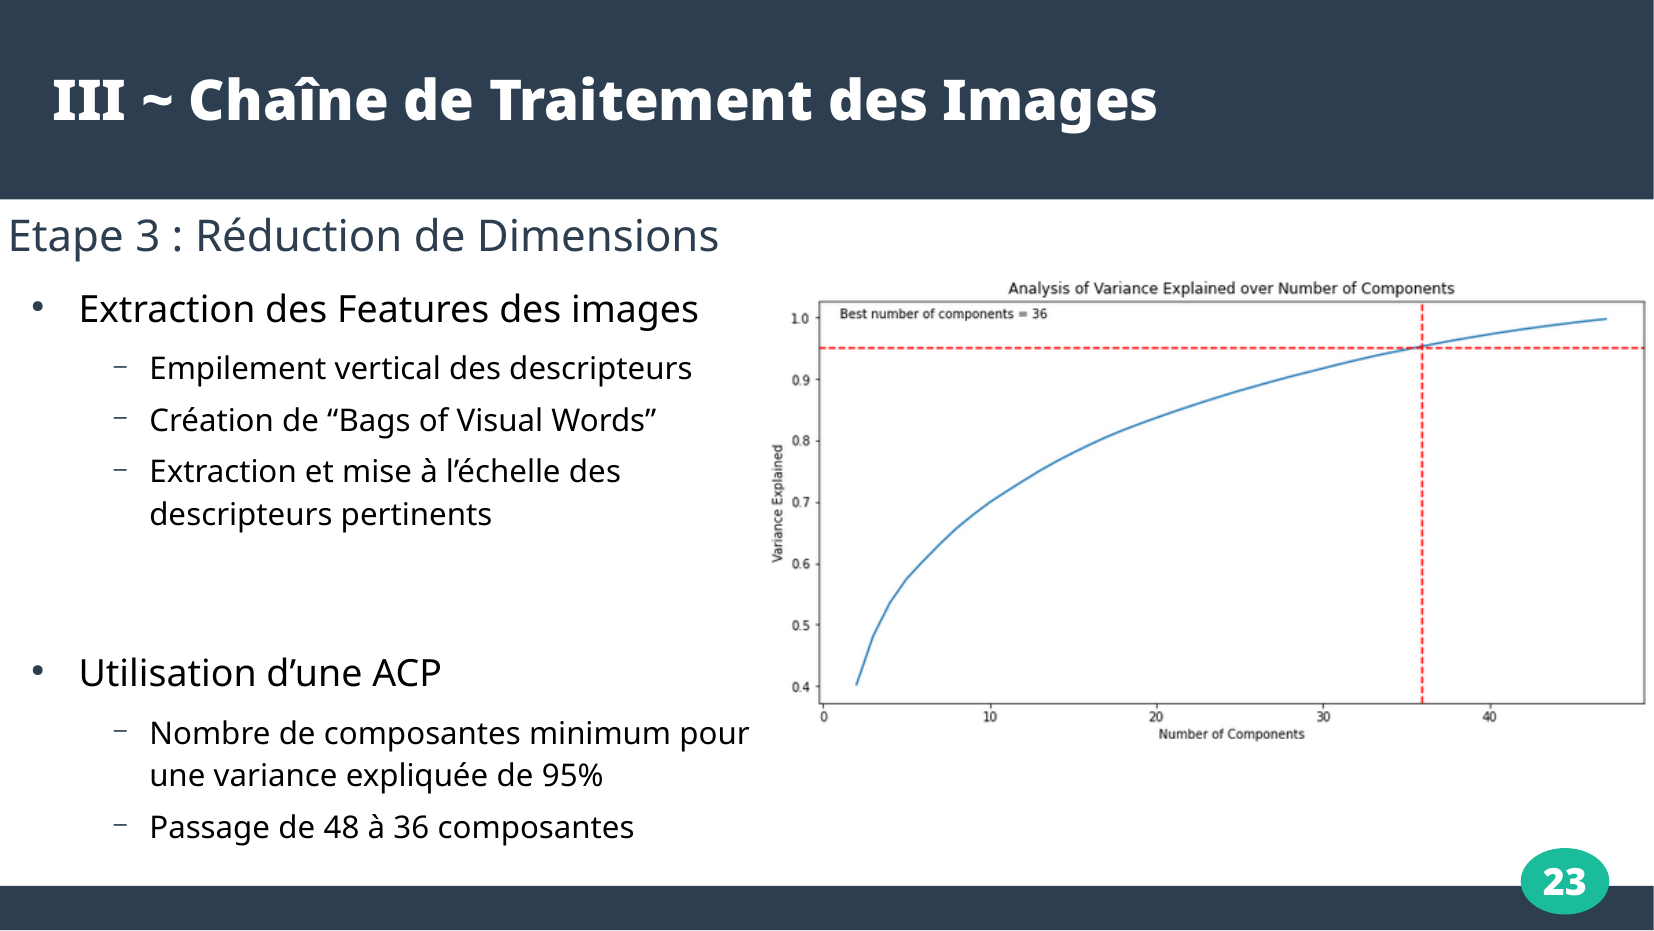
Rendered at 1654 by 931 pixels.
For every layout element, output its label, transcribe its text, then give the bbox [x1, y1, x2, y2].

picture [765, 273, 1650, 751]
list Etape 3 : Réduction de Dimensions Extraction des Features des images Empilement vertical des descripteurs Création de “Bags of Visual Words” Extraction et mise à l’échelle des descripteurs pertinents Utilisation d’une ACP Nombre de composantes minimum pour une variance expliquée de 95% Passage de 48 à 36 composantes [0, 204, 781, 871]
title III ~ Chaîne de Traitement des Images [0, 39, 1621, 158]
